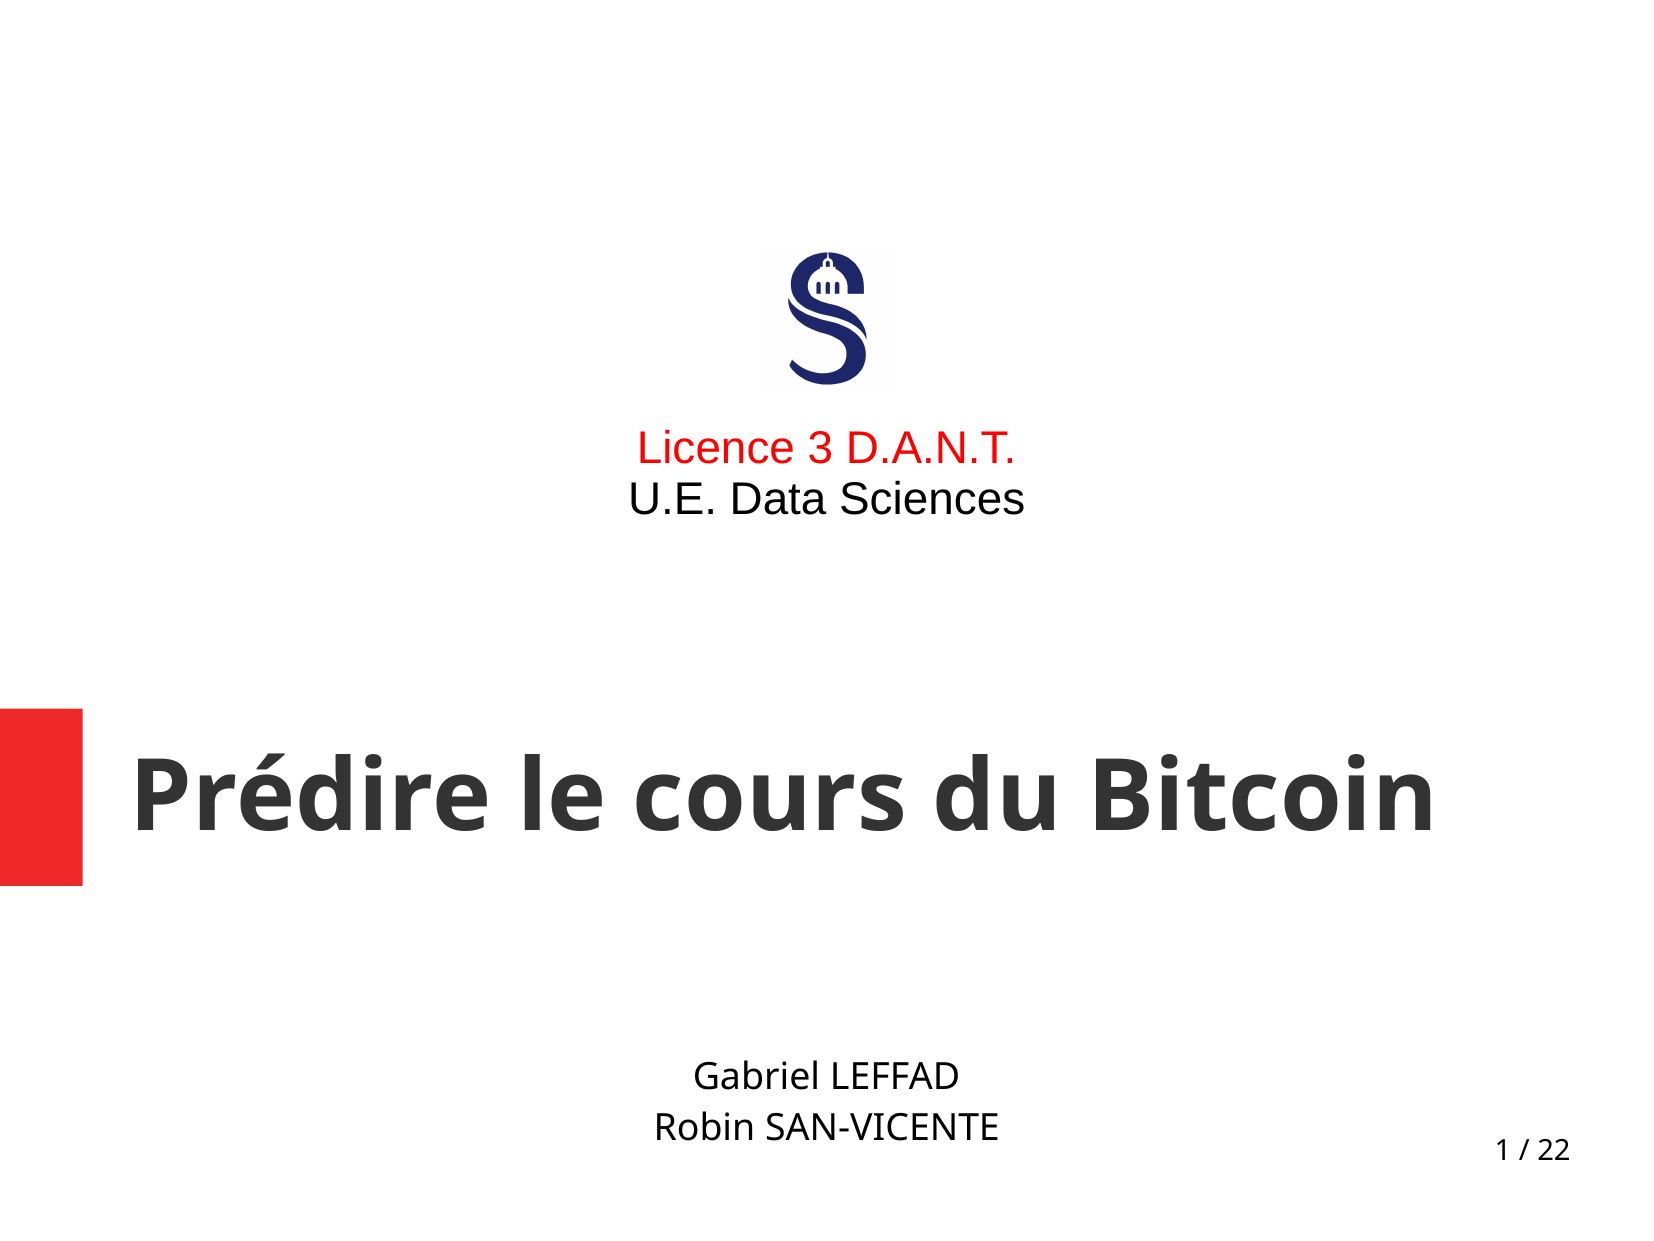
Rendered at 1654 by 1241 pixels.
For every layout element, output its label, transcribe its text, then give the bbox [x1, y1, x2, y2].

text_box Licence 3 D.A.N.T. U.E. Data Sciences [342, 414, 1312, 532]
title Prédire le cours du Bitcoin [129, 655, 1536, 928]
picture [756, 247, 898, 390]
subtitle Gabriel LEFFAD Robin SAN-VICENTE [124, 1019, 1530, 1182]
